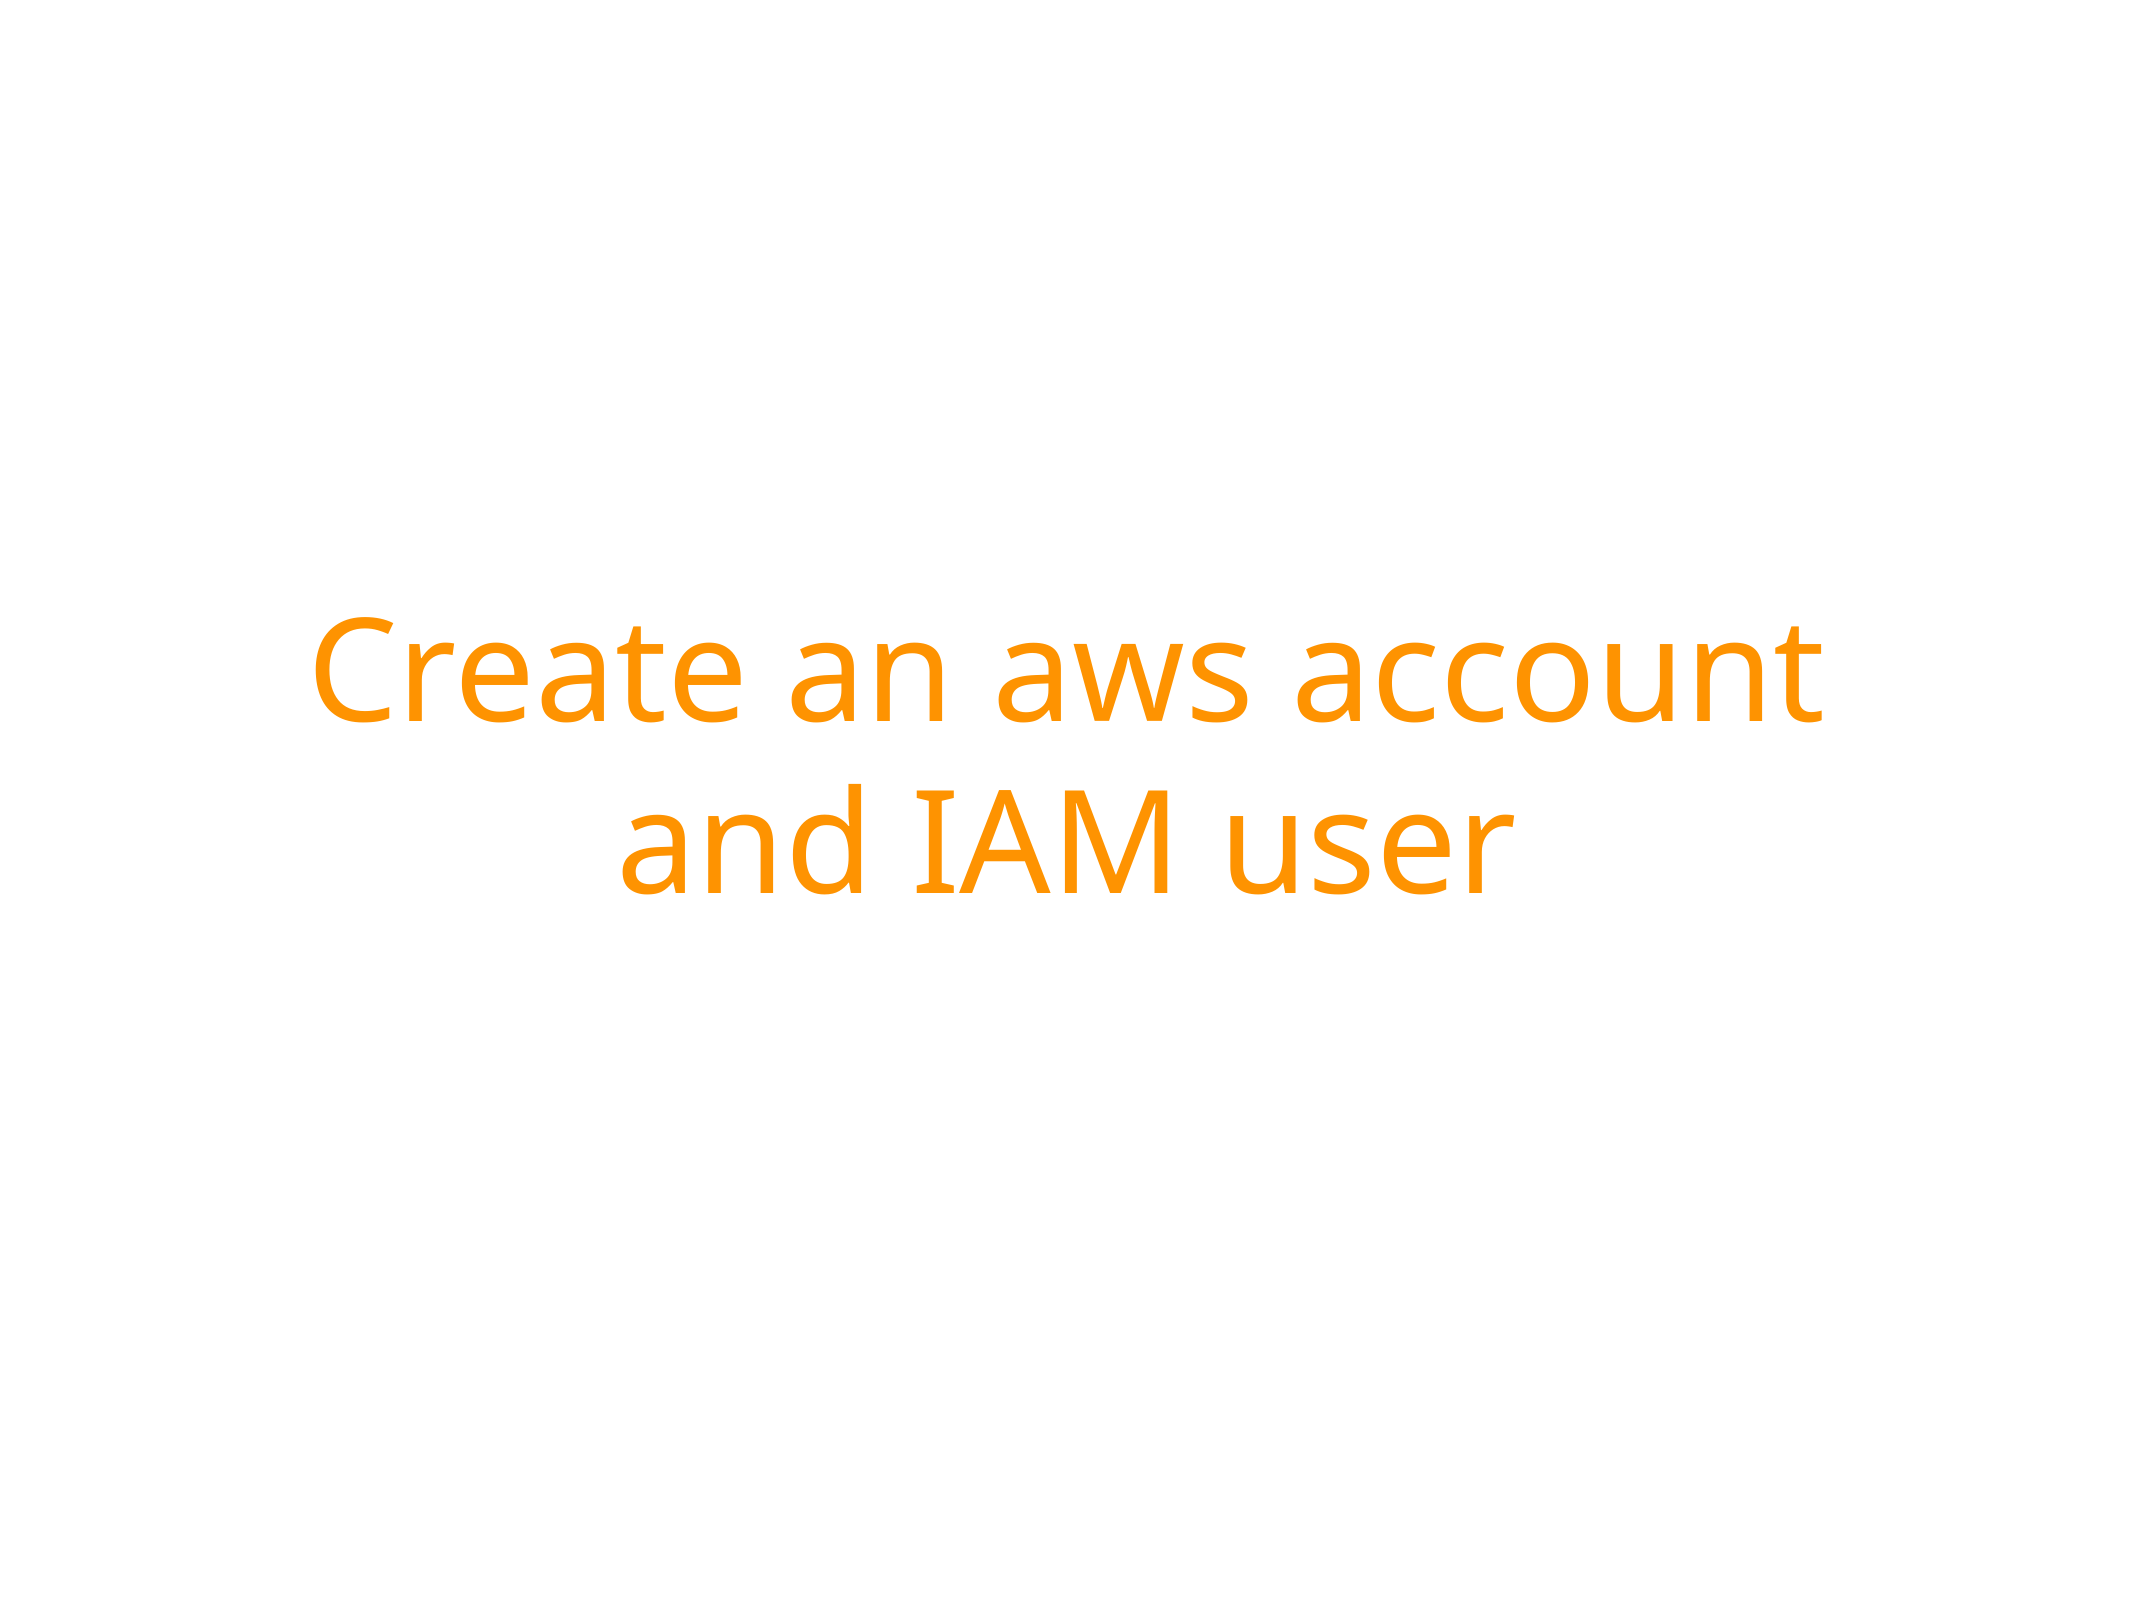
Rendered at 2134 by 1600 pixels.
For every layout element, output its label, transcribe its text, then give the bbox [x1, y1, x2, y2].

title Create an aws account and IAM user [153, 479, 1981, 1021]
